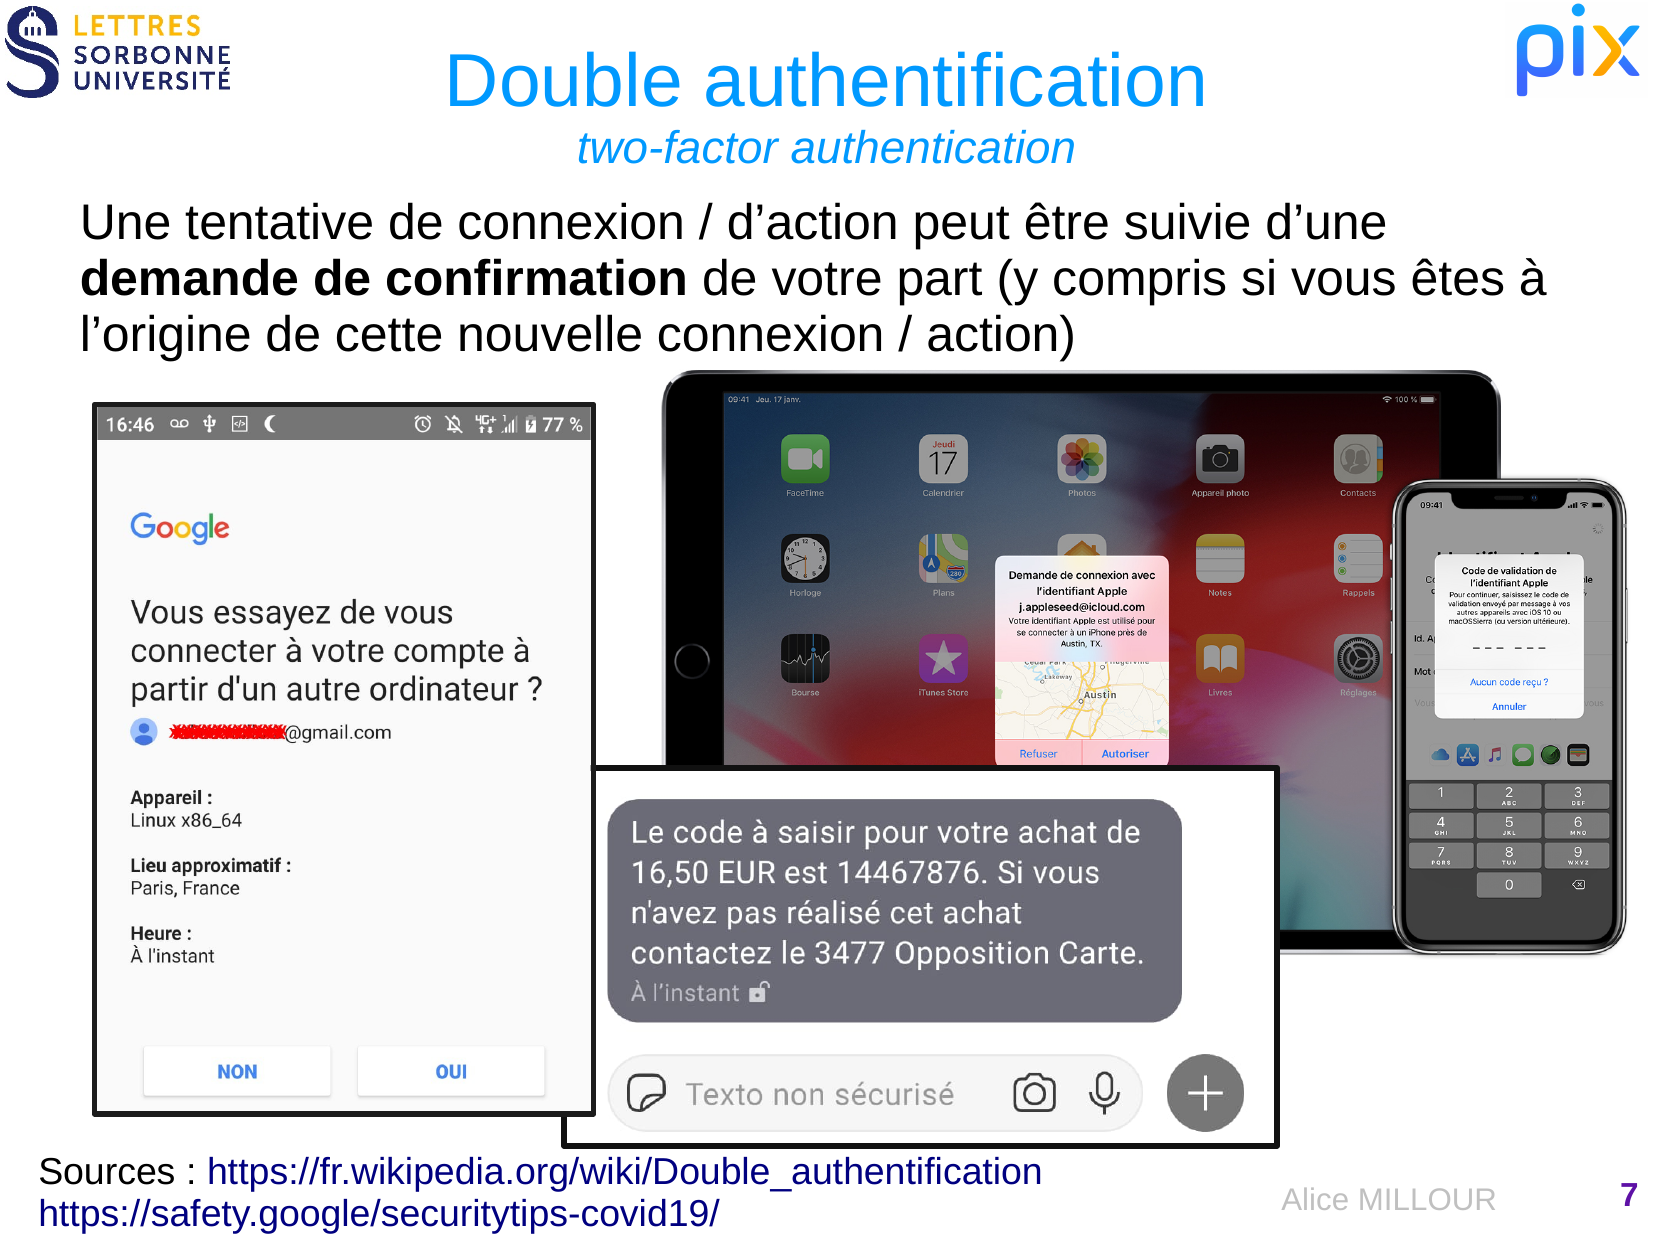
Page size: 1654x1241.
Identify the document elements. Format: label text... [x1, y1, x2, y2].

text_box Une tentative de connexion / d’action peut être suivie d’une demande de confirmation de votre part (y compris si vous êtes à l’origine de cette nouvelle connexion / action) [64, 187, 1627, 370]
text_box Sources : https://fr.wikipedia.org/wiki/Double_authentification https://safety.google/securitytips-covid19/ [23, 1142, 1400, 1241]
picture [97, 407, 591, 1111]
picture [5, 6, 82, 98]
picture [566, 770, 1275, 1143]
title Double authentification two-factor authentication [82, 2, 1571, 187]
picture [655, 369, 1633, 965]
picture [1571, 2, 1648, 98]
